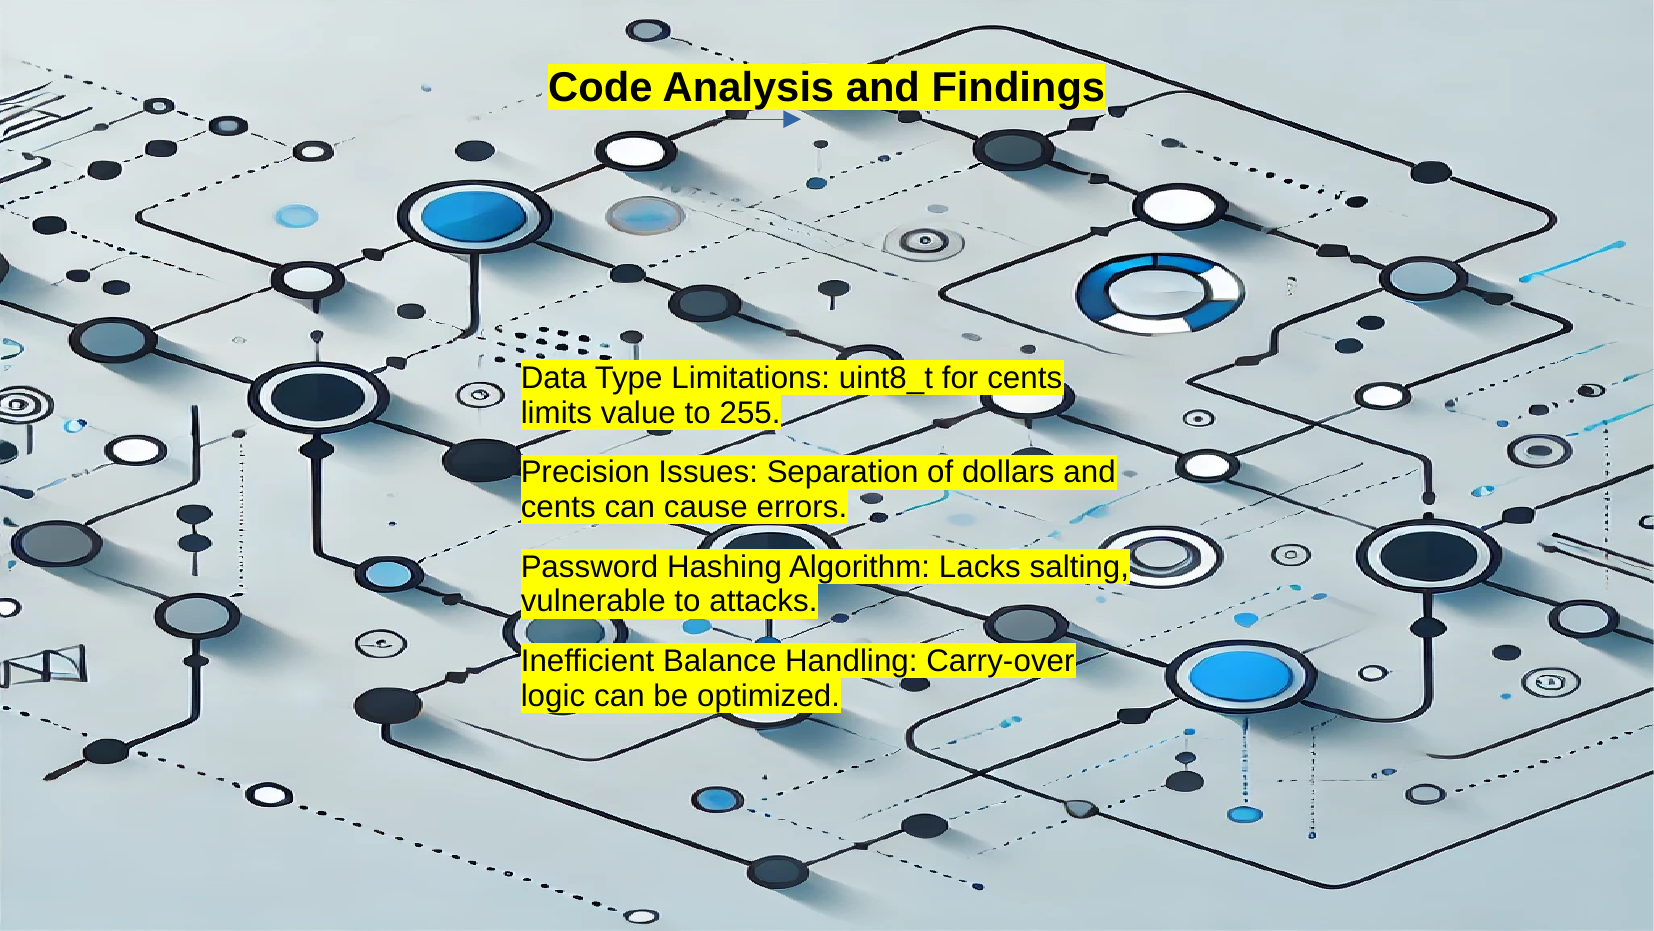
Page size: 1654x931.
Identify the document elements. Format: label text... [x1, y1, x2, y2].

title Code Analysis and Findings [296, 37, 1571, 193]
text_box Data Type Limitations: uint8_t for cents limits value to 255. Precision Issues: Separation of dollars and cents can cause errors. Password Hashing Algorithm: Lacks salting, vulnerable to attacks. Inefficient Balance Handling: Carry-over logic can be optimized. [506, 353, 1151, 764]
picture [0, 0, 1654, 931]
text_box [0, 0, 296, 296]
